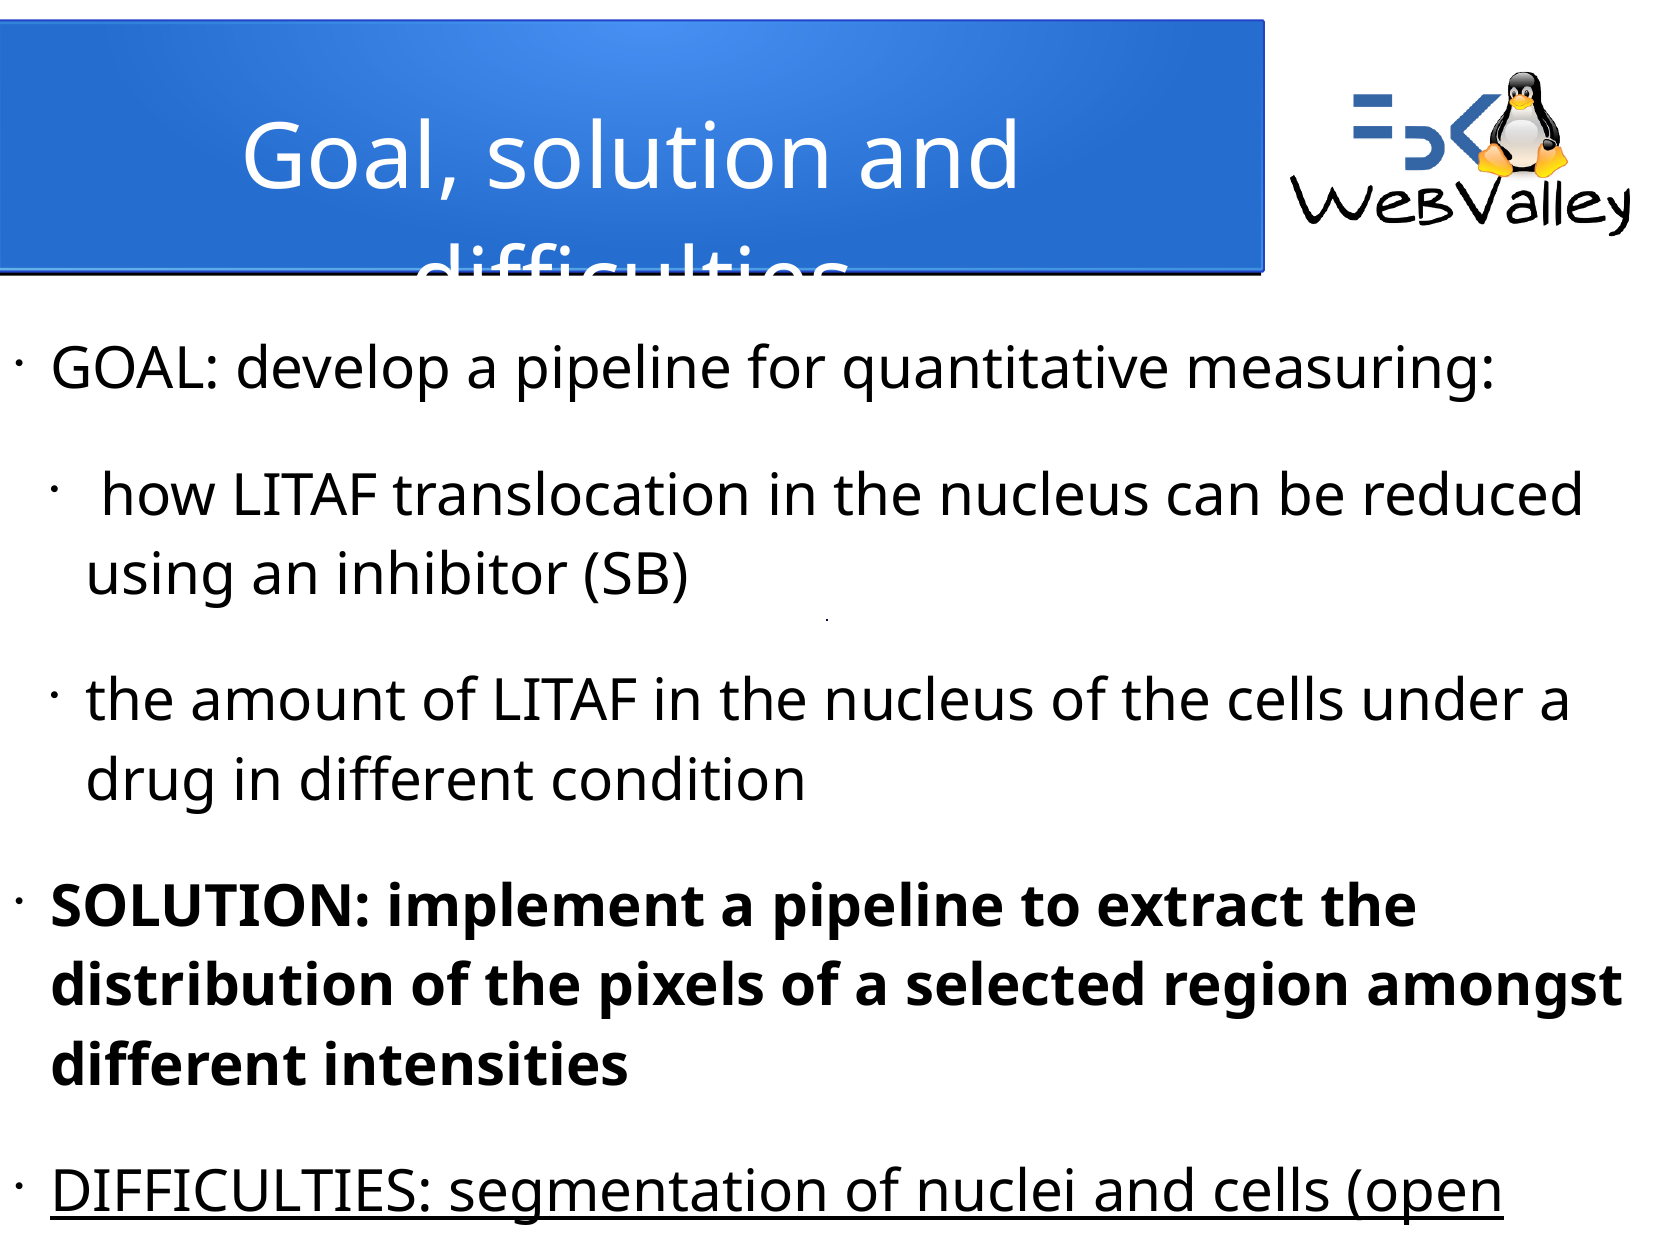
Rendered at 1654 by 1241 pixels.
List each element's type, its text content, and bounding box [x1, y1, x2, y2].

text_box Goal, solution and difficulties [0, 82, 1264, 201]
picture [1290, 70, 1630, 237]
text_box GOAL: develop a pipeline for quantitative measuring: how LITAF translocation in the nucleus can be reduced using an inhibitor (SB) the amount of LITAF in the nucleus of the cells under a drug in different condition SOLUTION: implement a pipeline to extract the distribution of the pixels of a selected region amongst different intensities DIFFICULTIES: segmentation of nuclei and cells (open problem in image analysis field!) [0, 318, 1654, 1176]
